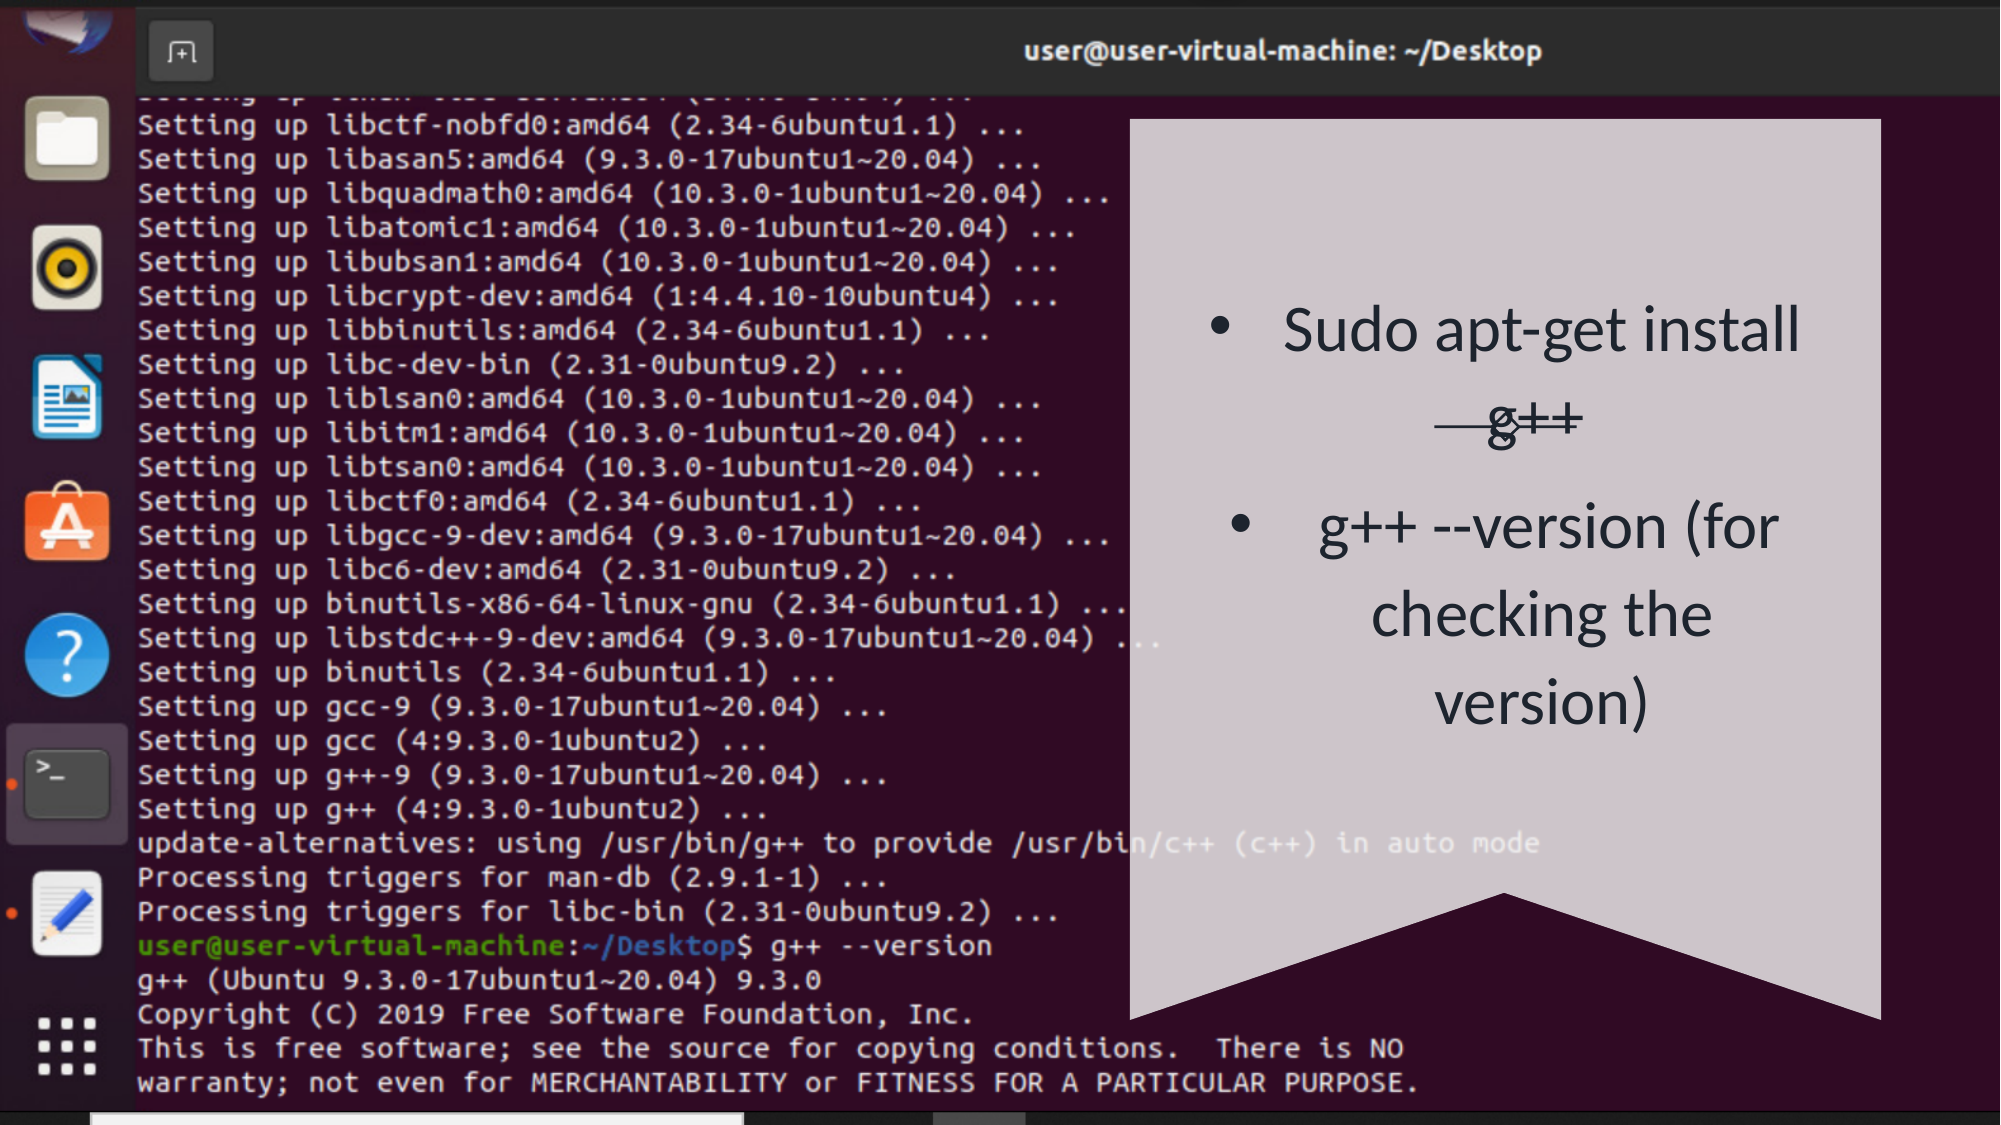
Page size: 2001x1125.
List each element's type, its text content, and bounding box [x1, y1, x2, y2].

picture [0, 0, 2000, 1125]
list Sudo apt-get install g++ g++ --version (for checking the version) [1181, 269, 1830, 879]
text_box [1129, 118, 1882, 1021]
